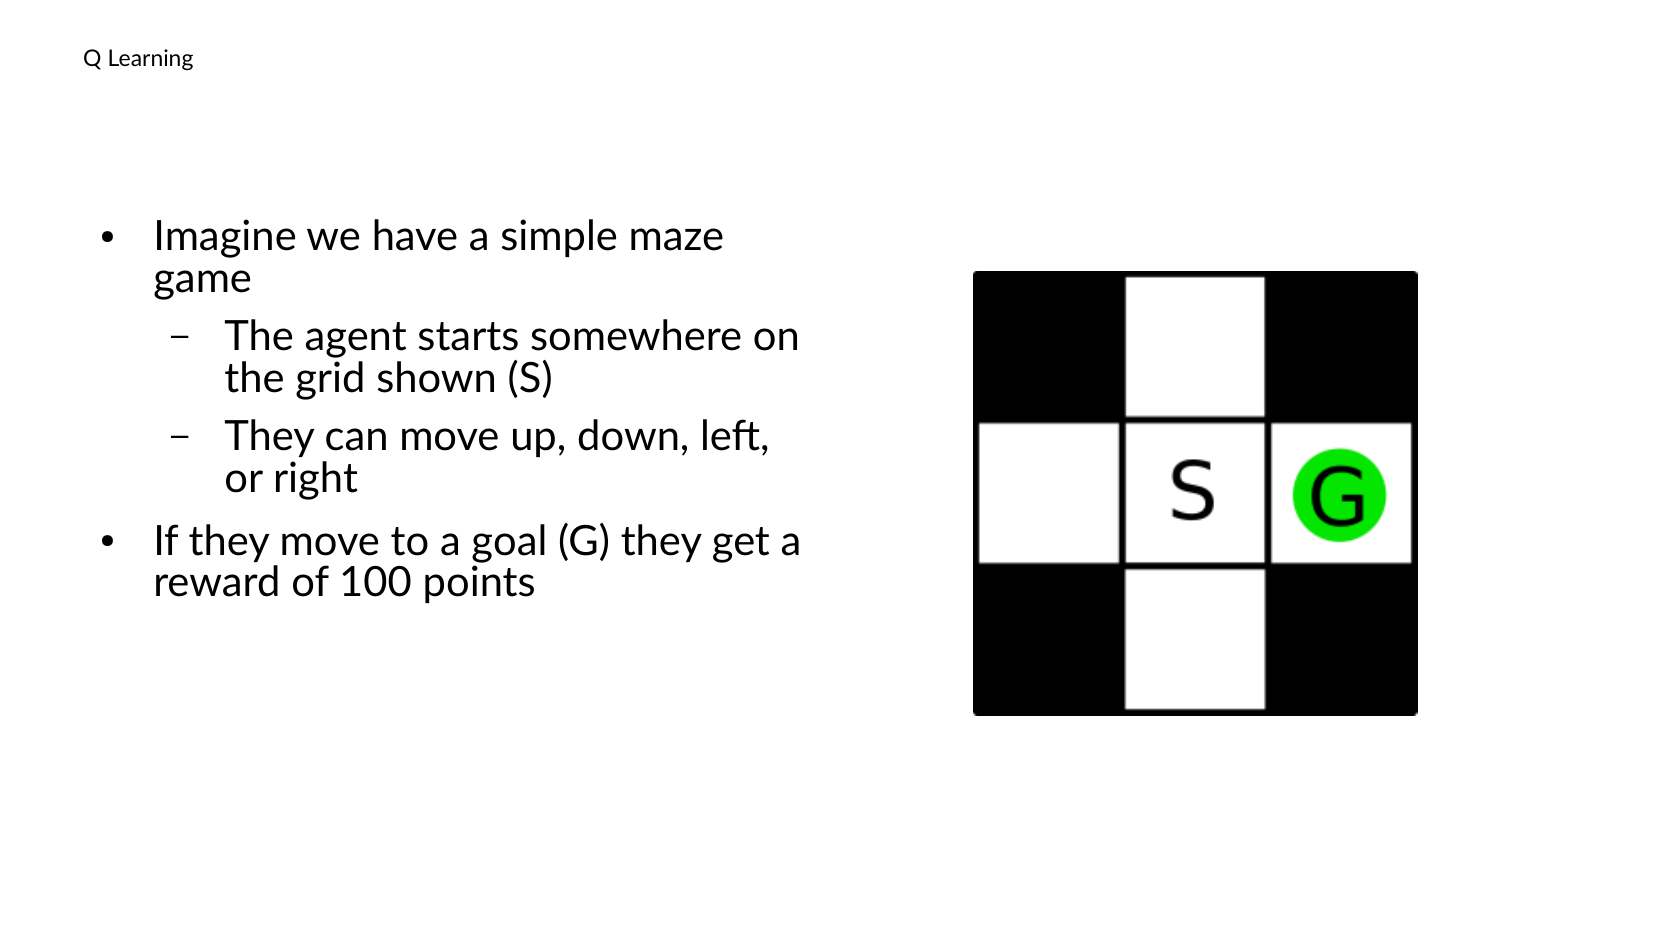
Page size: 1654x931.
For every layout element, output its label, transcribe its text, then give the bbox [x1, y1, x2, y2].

picture [973, 271, 1418, 716]
list Imagine we have a simple maze game The agent starts somewhere on the grid shown (S) They can move up, down, left, or right If they move to a goal (G) they get a reward of 100 points [82, 217, 809, 839]
title Q Learning [83, 0, 1571, 119]
